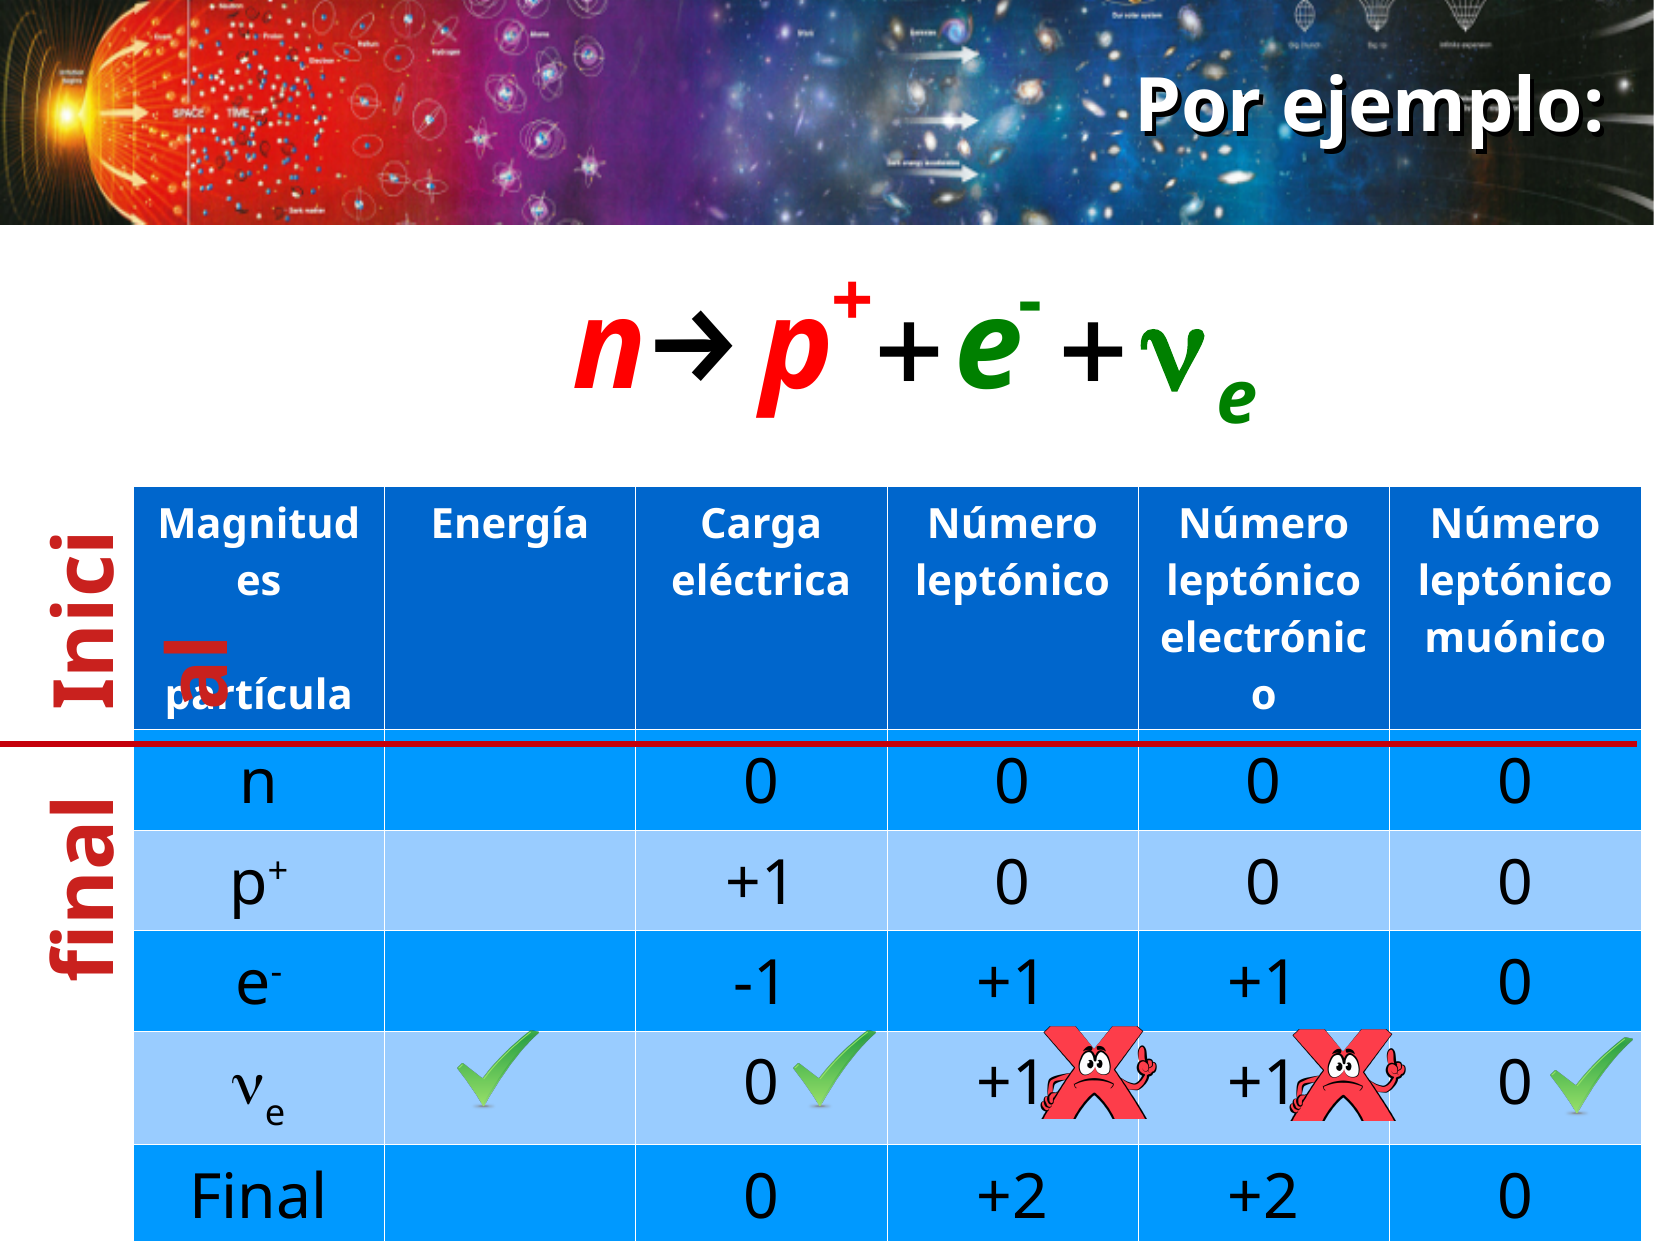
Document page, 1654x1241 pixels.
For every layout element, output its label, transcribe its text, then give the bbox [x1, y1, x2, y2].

title Por ejemplo: [45, 15, 1606, 191]
table_cell 0 [1390, 1145, 1641, 1241]
table_cell 0 [1139, 747, 1389, 830]
table_header Número leptónico electrónico [1139, 487, 1389, 729]
table_cell +1 [1139, 1032, 1389, 1144]
picture [1550, 1037, 1633, 1117]
table_cell 0 [1390, 931, 1641, 1031]
table_cell 0 [1390, 831, 1641, 930]
table_cell [385, 1145, 635, 1241]
table_cell 0 [636, 747, 887, 830]
table_cell n [134, 730, 384, 741]
table_header Carga eléctrica [636, 487, 887, 729]
chart [562, 255, 1261, 443]
table_cell n [134, 747, 384, 830]
picture [793, 1030, 876, 1111]
table_cell 0 [888, 730, 1138, 741]
table_cell 0 [888, 831, 1138, 930]
table_cell 0 [1139, 730, 1389, 741]
picture [1289, 1029, 1406, 1121]
text_box final [17, 810, 134, 998]
table_header Energía [385, 487, 635, 729]
table_cell 0 [1390, 1032, 1641, 1144]
table_cell 0 [636, 1145, 887, 1241]
table_cell 0 [636, 1032, 887, 1144]
table_cell -1 [636, 931, 887, 1031]
table_cell +1 [1139, 931, 1389, 1031]
picture [0, 0, 1654, 225]
table_cell [385, 730, 635, 741]
table_cell 0 [1139, 831, 1389, 930]
table_cell 0 [1390, 730, 1641, 830]
table_header Magnitudes partícula [134, 487, 384, 729]
table_cell 0 [636, 730, 887, 741]
picture [457, 1030, 539, 1111]
table_cell +1 [888, 1032, 1138, 1144]
table_cell Final [134, 1145, 384, 1241]
table_cell p+ [134, 831, 384, 930]
table_cell [385, 747, 635, 830]
table_cell [385, 931, 635, 1031]
table_cell +1 [636, 831, 887, 930]
table_cell +1 [888, 931, 1138, 1031]
table_header Número leptónico muónico [1390, 487, 1641, 729]
table_cell ne [134, 1032, 384, 1144]
table_cell 0 [888, 747, 1138, 830]
table_cell e- [134, 931, 384, 1031]
table_cell +2 [1139, 1145, 1389, 1241]
table_header Número leptónico [888, 487, 1138, 729]
text_box Inicial [17, 486, 134, 726]
table_cell [385, 1032, 635, 1144]
table_cell [385, 831, 635, 930]
picture [1040, 1026, 1157, 1119]
table_cell +2 [888, 1145, 1138, 1241]
